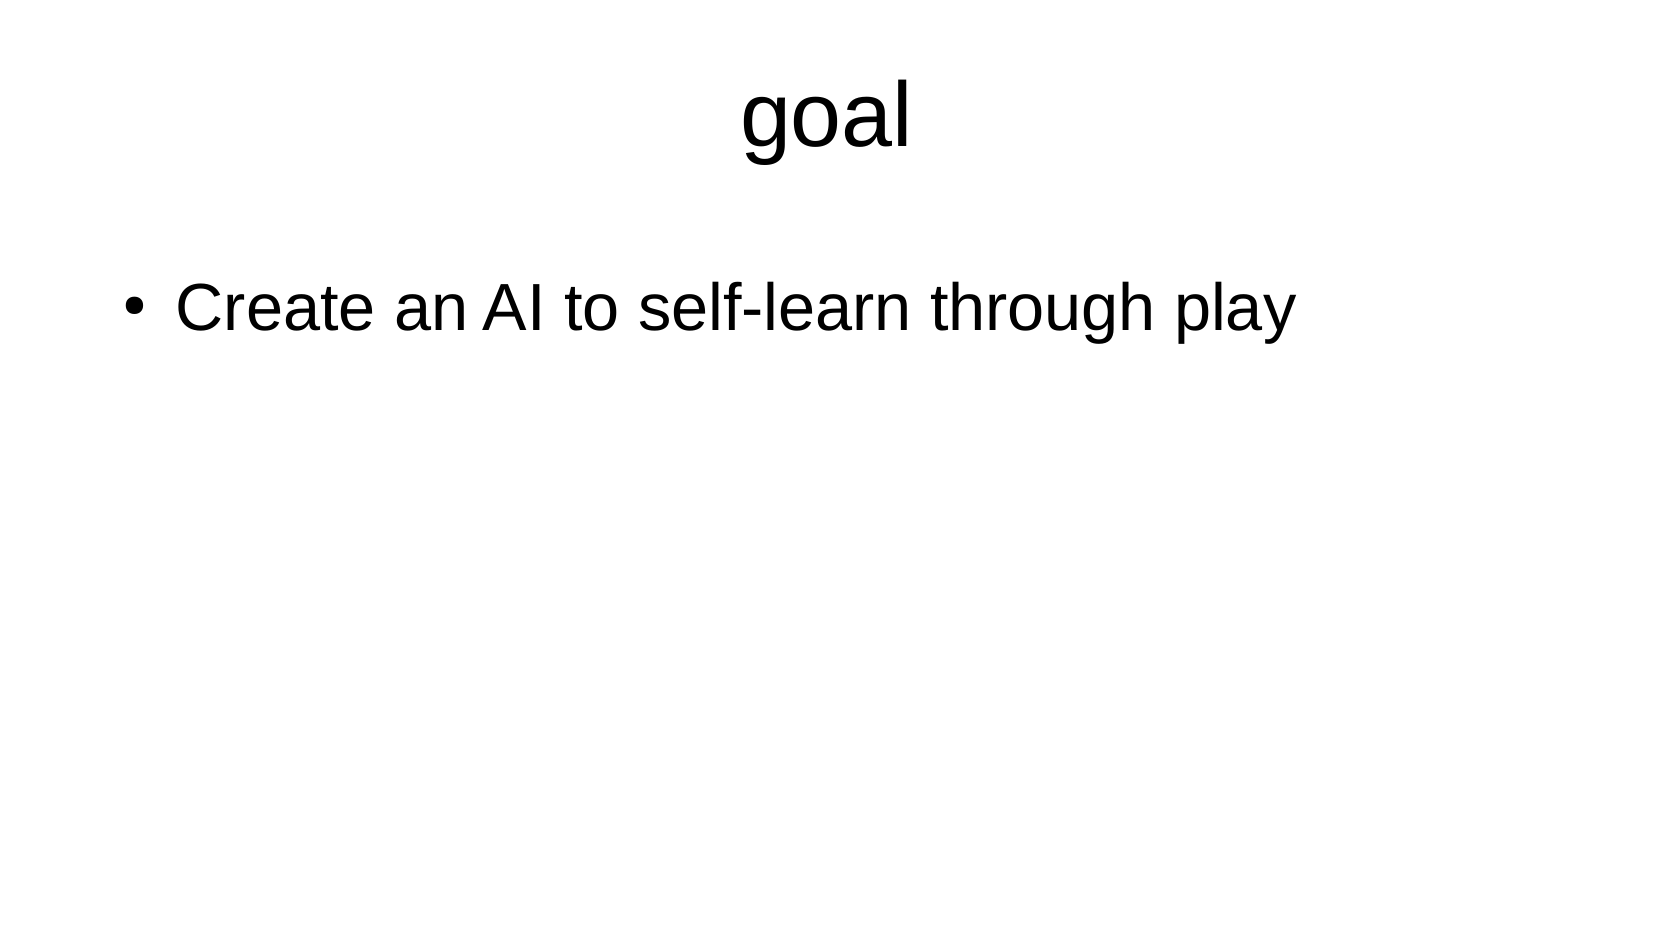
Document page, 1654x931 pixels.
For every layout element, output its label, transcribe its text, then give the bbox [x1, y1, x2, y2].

list Create an AI to self-learn through play [105, 270, 1594, 810]
title goal [82, 37, 1571, 193]
